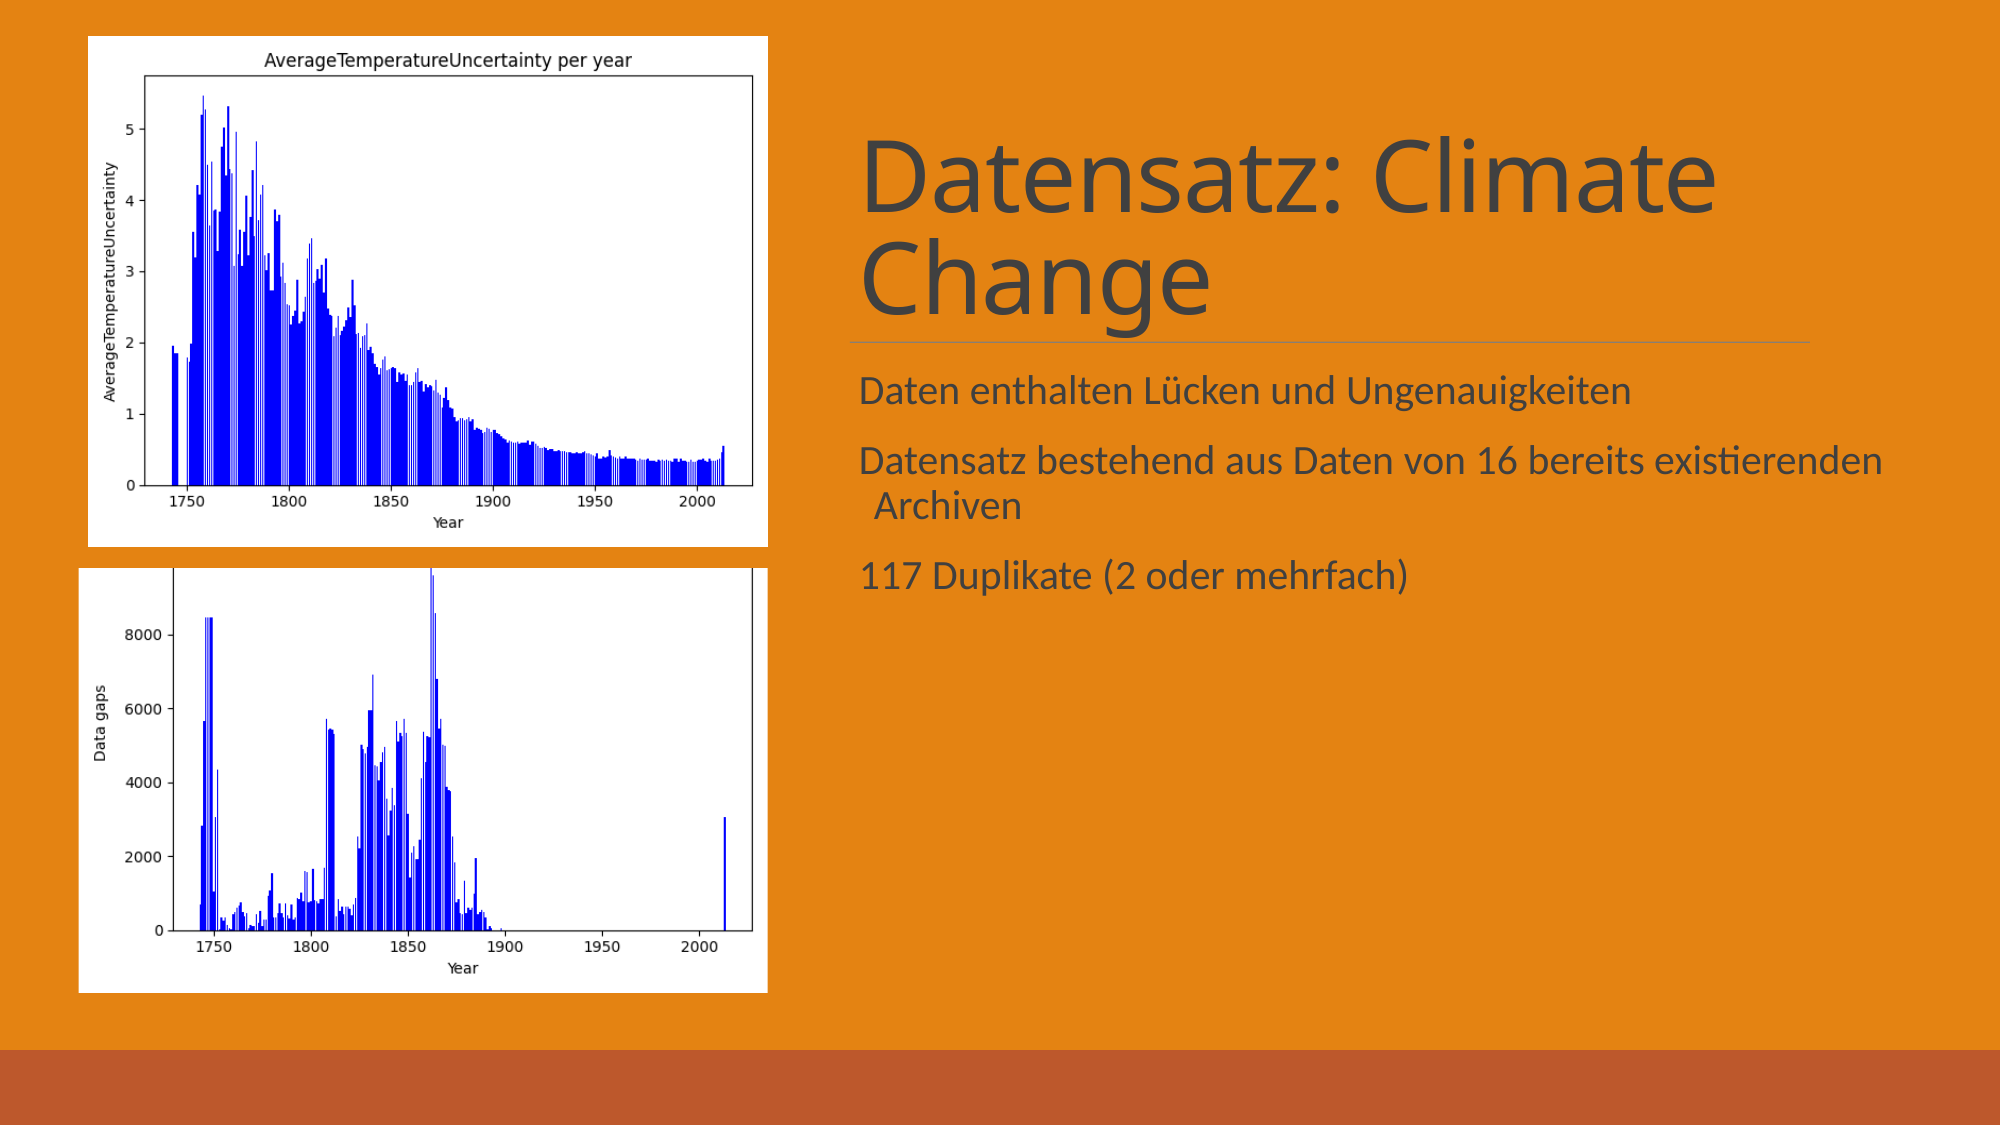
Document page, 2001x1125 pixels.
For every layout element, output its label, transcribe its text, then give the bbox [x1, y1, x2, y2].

title Datensatz: Climate Change [843, 104, 1895, 343]
picture [88, 36, 768, 547]
text_box [0, 0, 2000, 1125]
list Daten enthalten Lücken und Ungenauigkeiten Datensatz bestehend aus Daten von 16 bereits existierenden Archiven 117 Duplikate (2 oder mehrfach) [843, 360, 1895, 963]
picture [78, 568, 768, 993]
